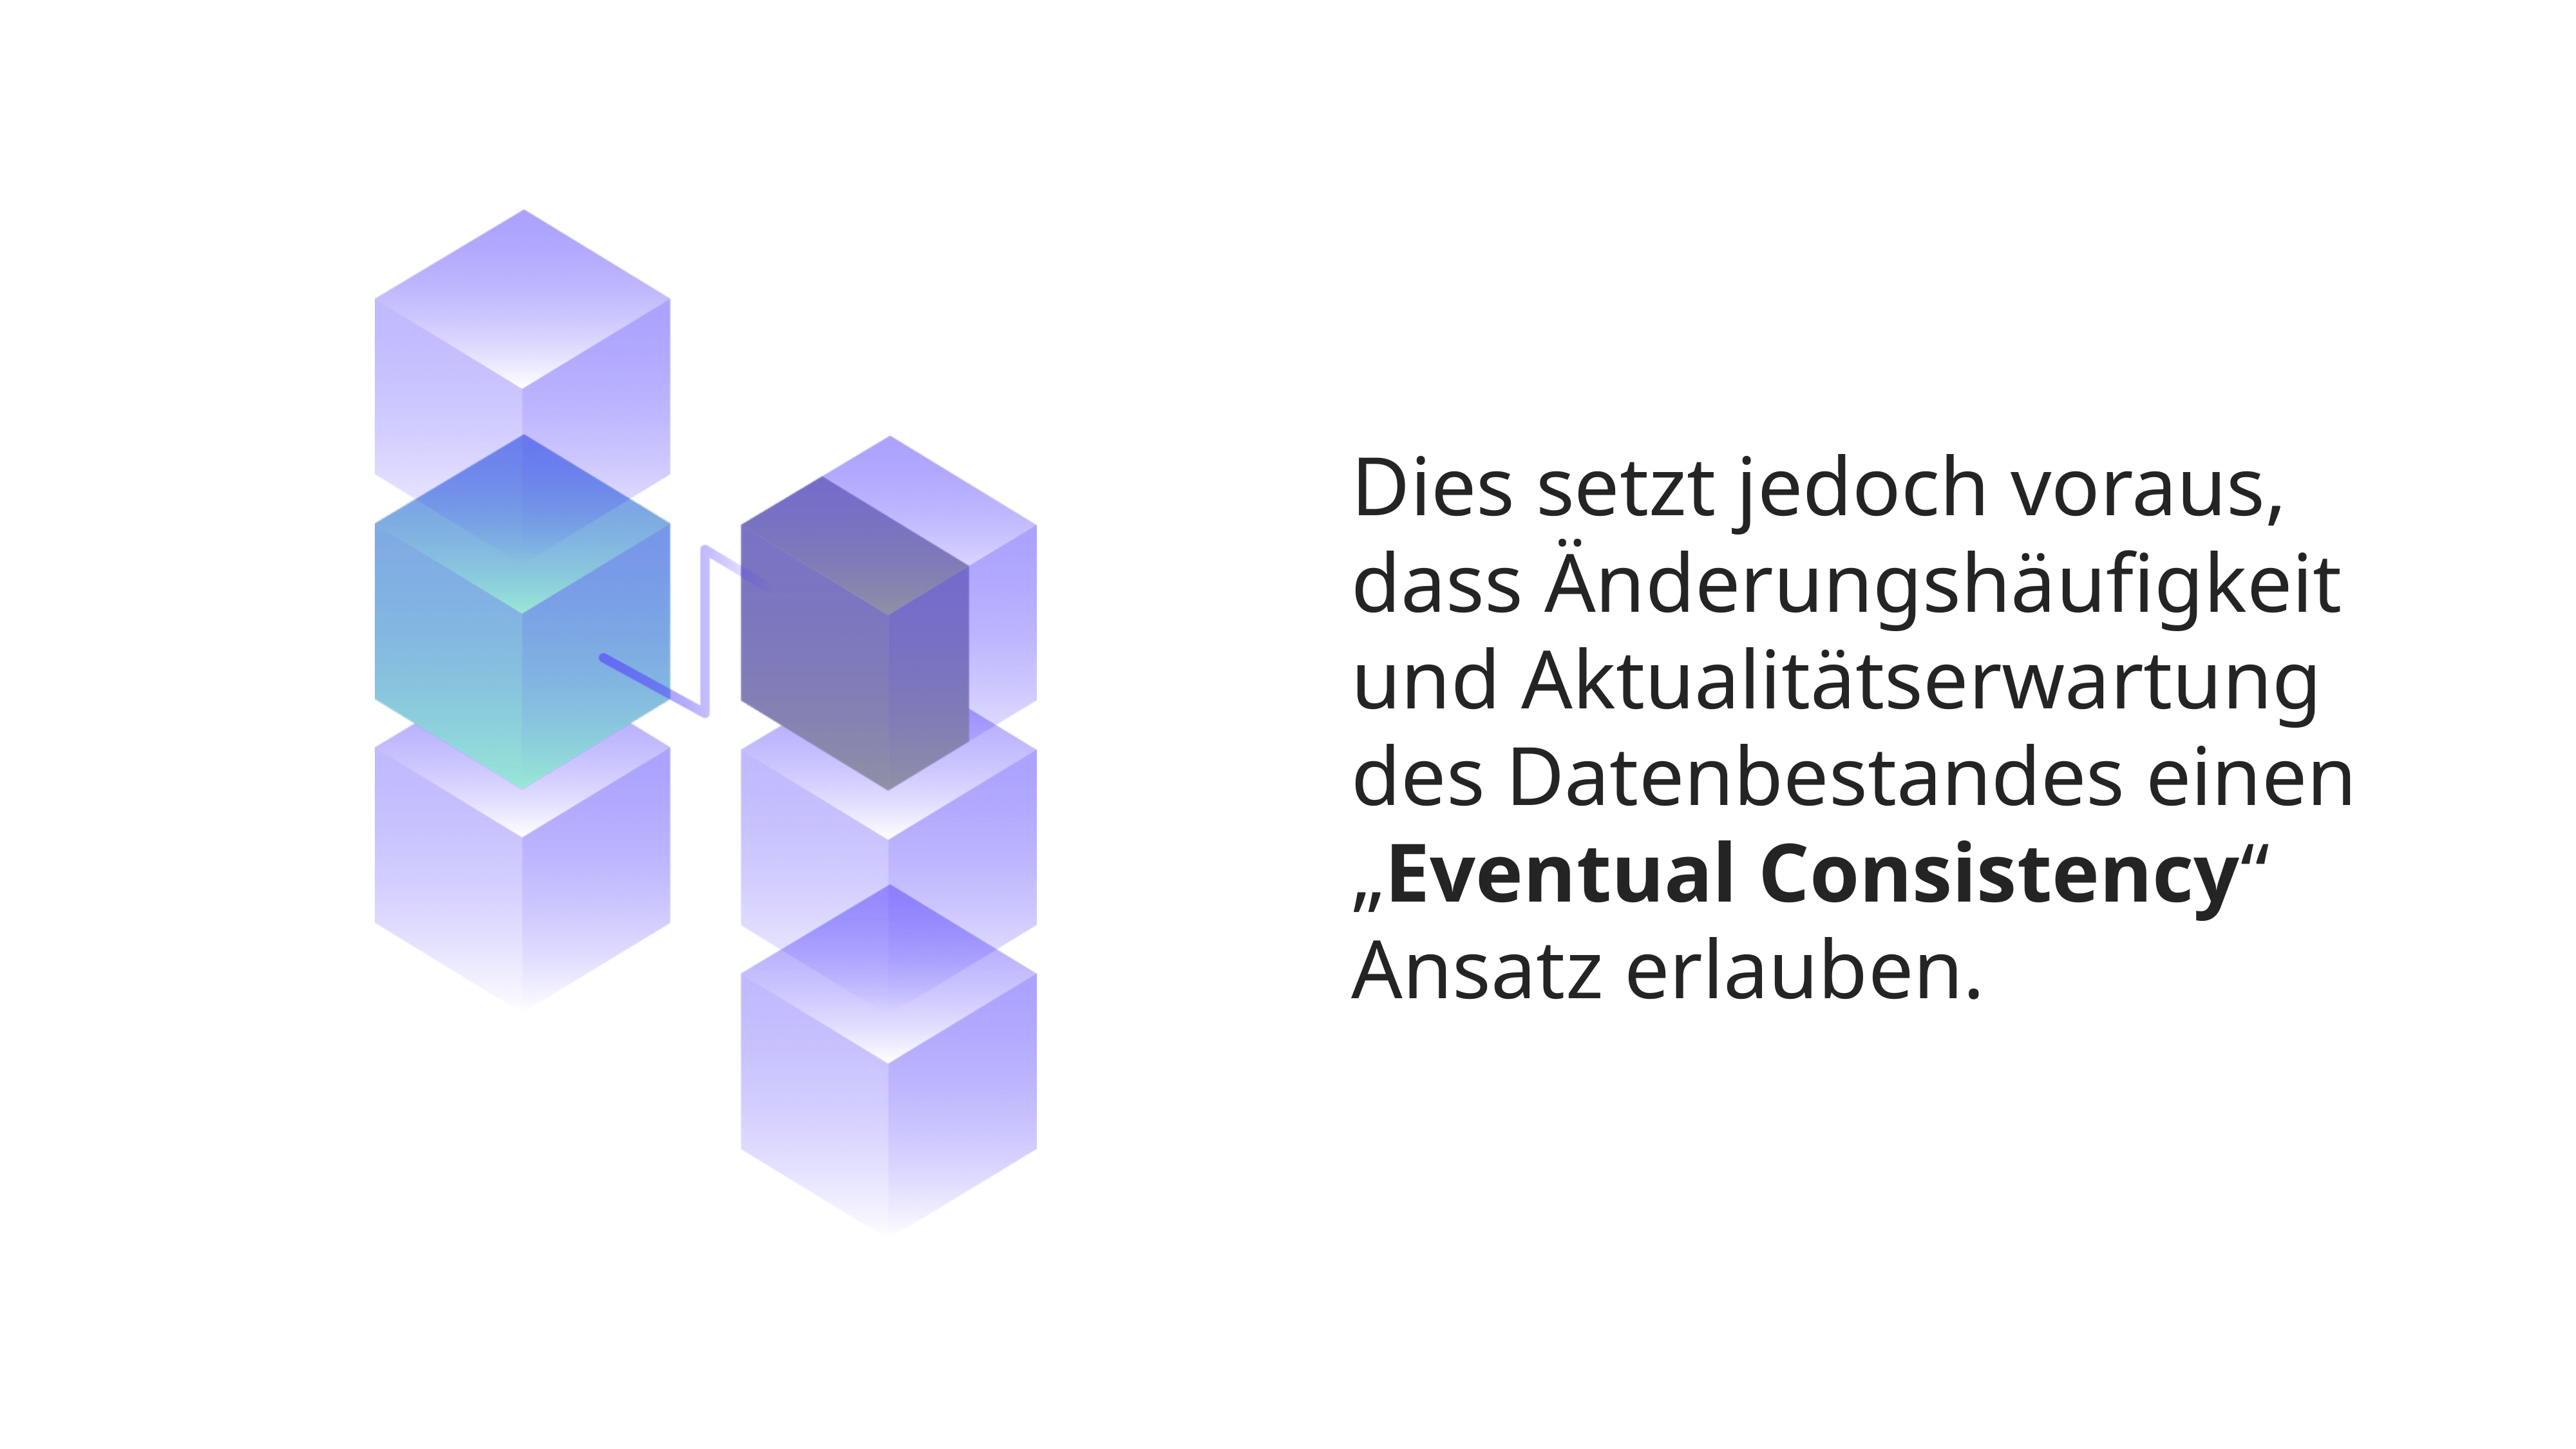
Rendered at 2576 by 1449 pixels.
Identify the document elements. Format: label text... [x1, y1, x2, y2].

picture [375, 209, 1037, 1240]
list Dies setzt jedoch voraus, dass Änderungshäufigkeit und Aktualitätserwartung des Datenbestandes einen „Eventual Consistency“ Ansatz erlauben. [1351, 127, 2423, 1322]
